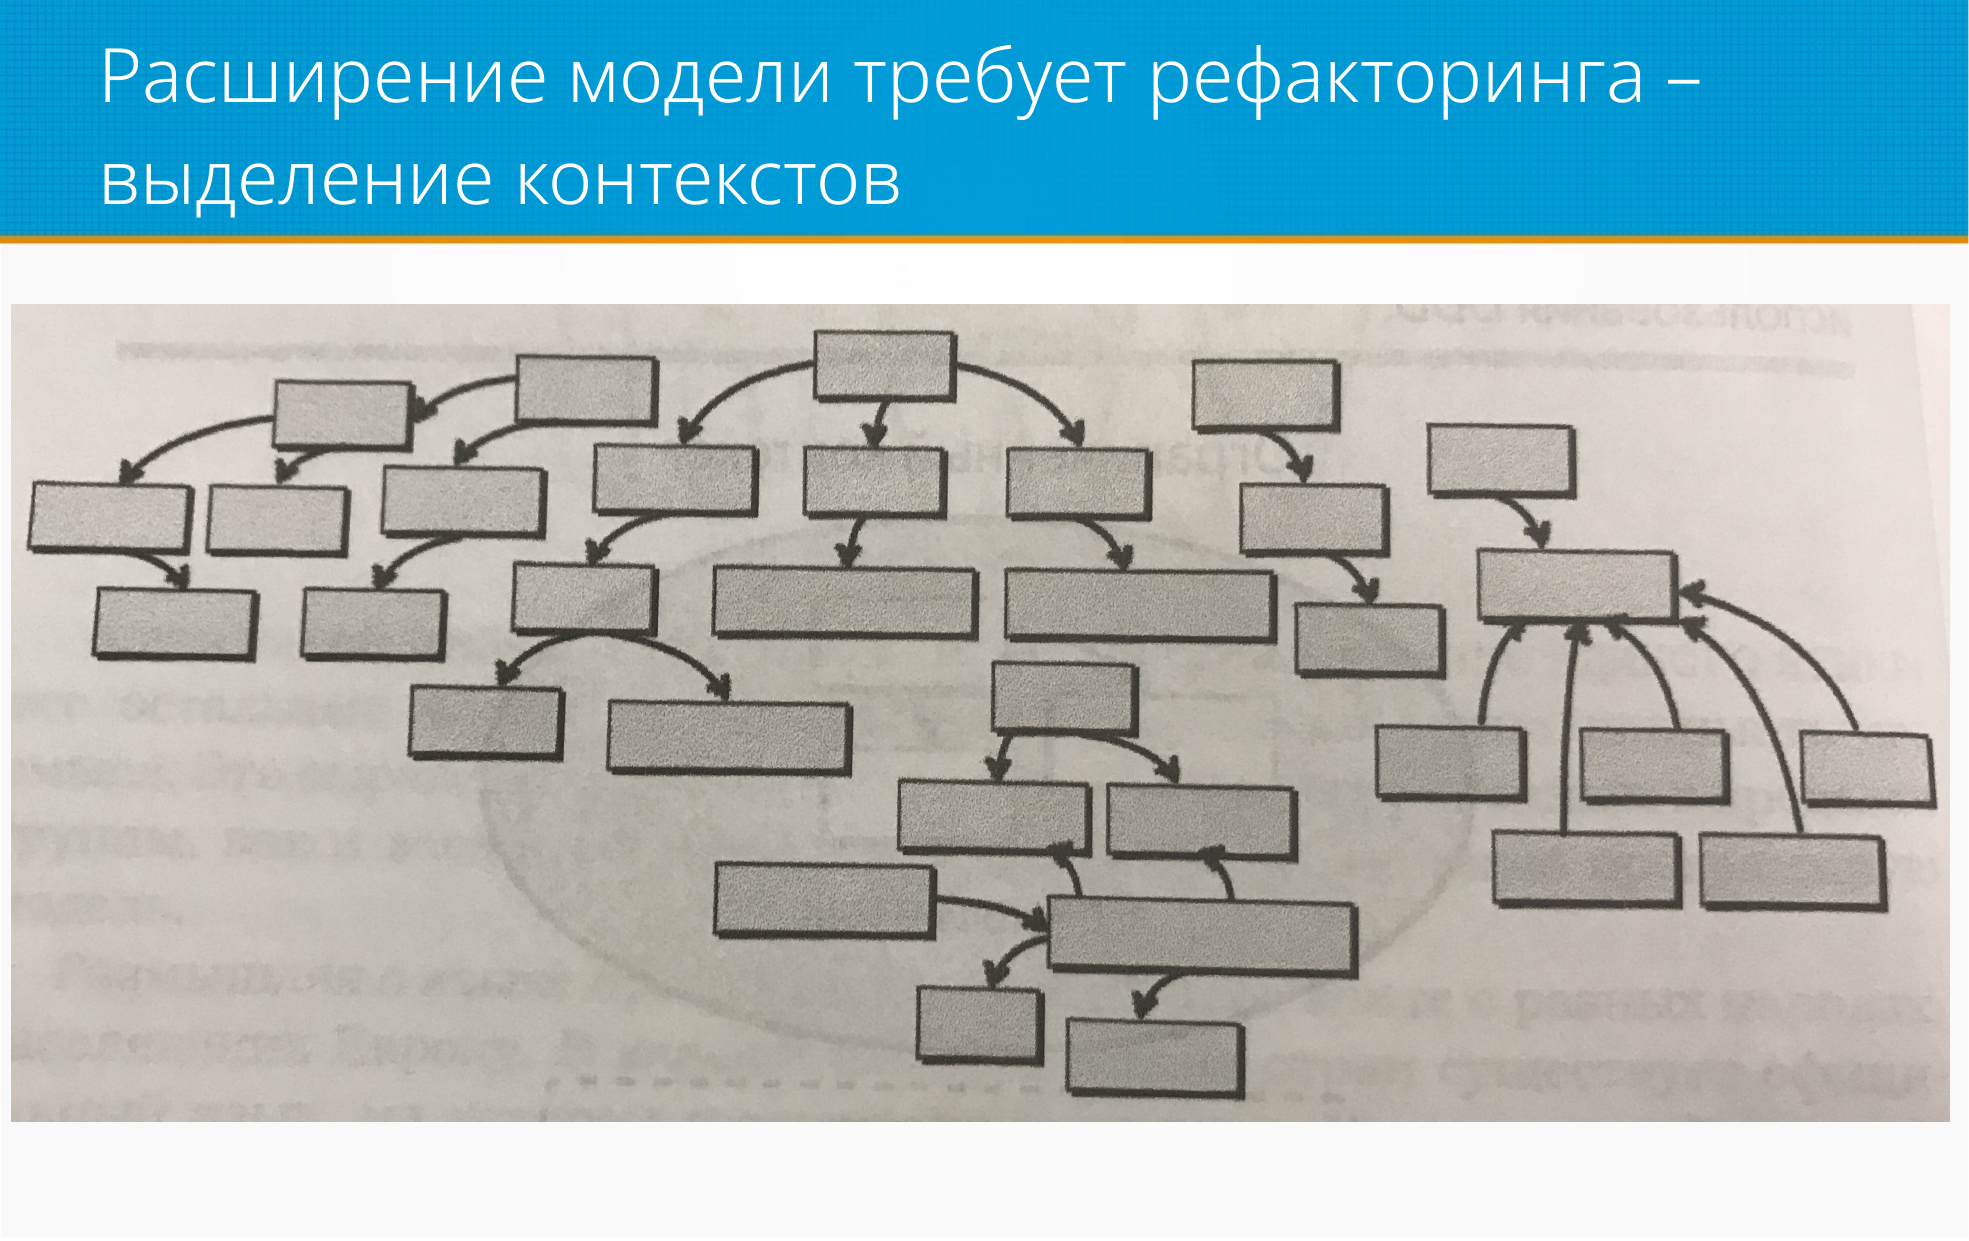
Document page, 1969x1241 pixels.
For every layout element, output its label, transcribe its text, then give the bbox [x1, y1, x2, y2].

picture [0, 233, 1969, 1241]
title Расширение модели требует рефакторинга – выделение контекстов [98, 19, 1870, 227]
